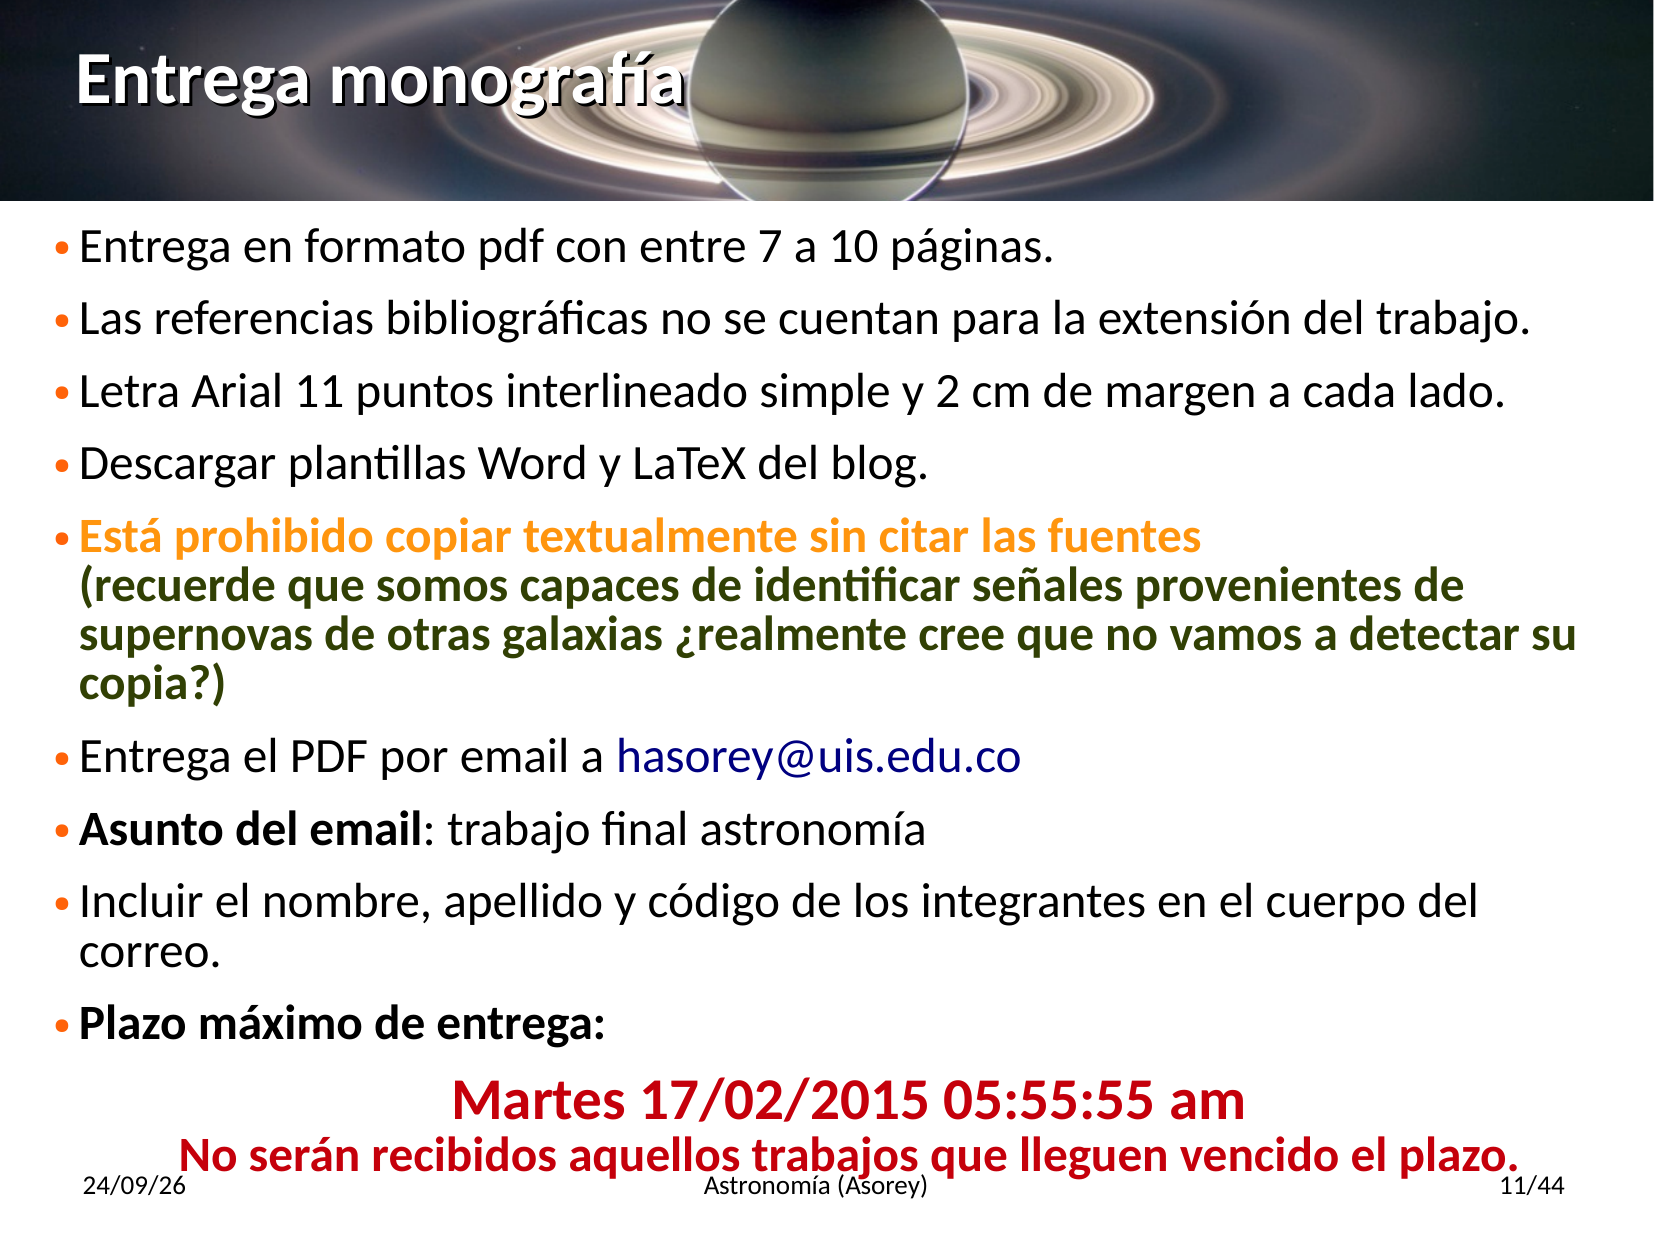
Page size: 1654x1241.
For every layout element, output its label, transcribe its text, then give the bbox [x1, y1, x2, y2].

title Entrega monografía [75, 19, 1564, 151]
list Entrega en formato pdf con entre 7 a 10 páginas. Las referencias bibliográficas no se cuentan para la extensión del trabajo. Letra Arial 11 puntos interlineado simple y 2 cm de margen a cada lado. Descargar plantillas Word y LaTeX del blog. Está prohibido copiar textualmente sin citar las fuentes (recuerde que somos capaces de identificar señales provenientes de supernovas de otras galaxias ¿realmente cree que no vamos a detectar su copia?) Entrega el PDF por email a hasorey@uis.edu.co Asunto del email: trabajo final astronomía Incluir el nombre, apellido y código de los integrantes en el cuerpo del correo. Plazo máximo de entrega: Martes 17/02/2015 05:55:55 am No serán recibidos aquellos trabajos que lleguen vencido el plazo. [30, 225, 1621, 1186]
picture [0, 0, 1654, 201]
